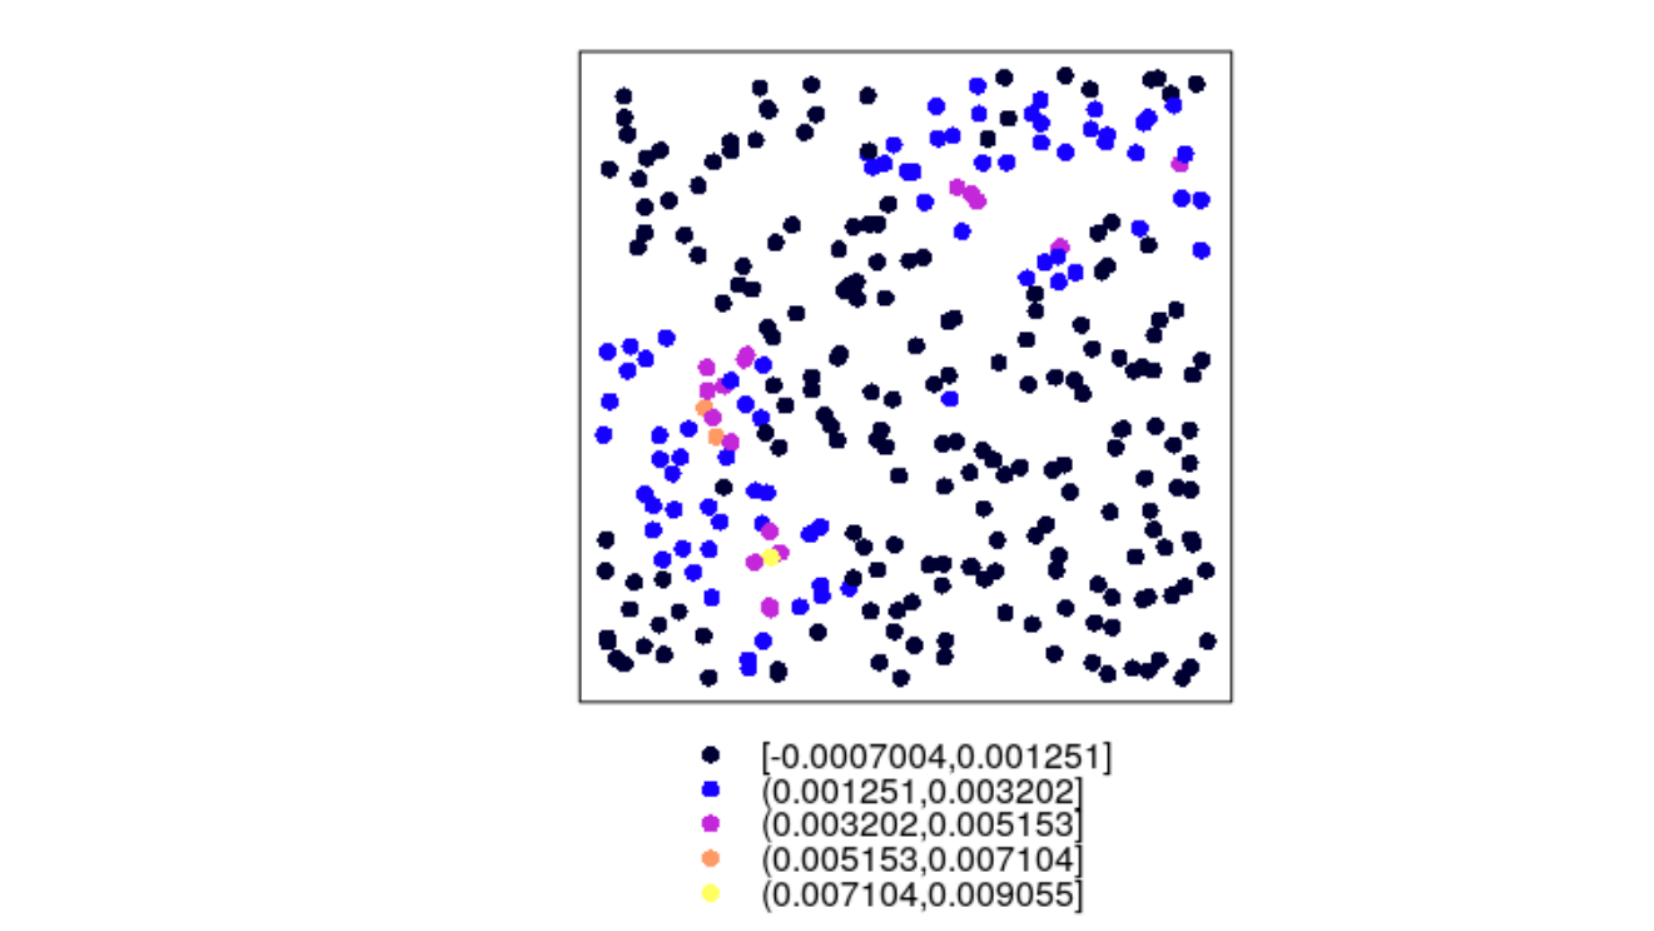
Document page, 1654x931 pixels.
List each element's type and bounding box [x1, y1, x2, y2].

picture [557, 24, 1257, 927]
